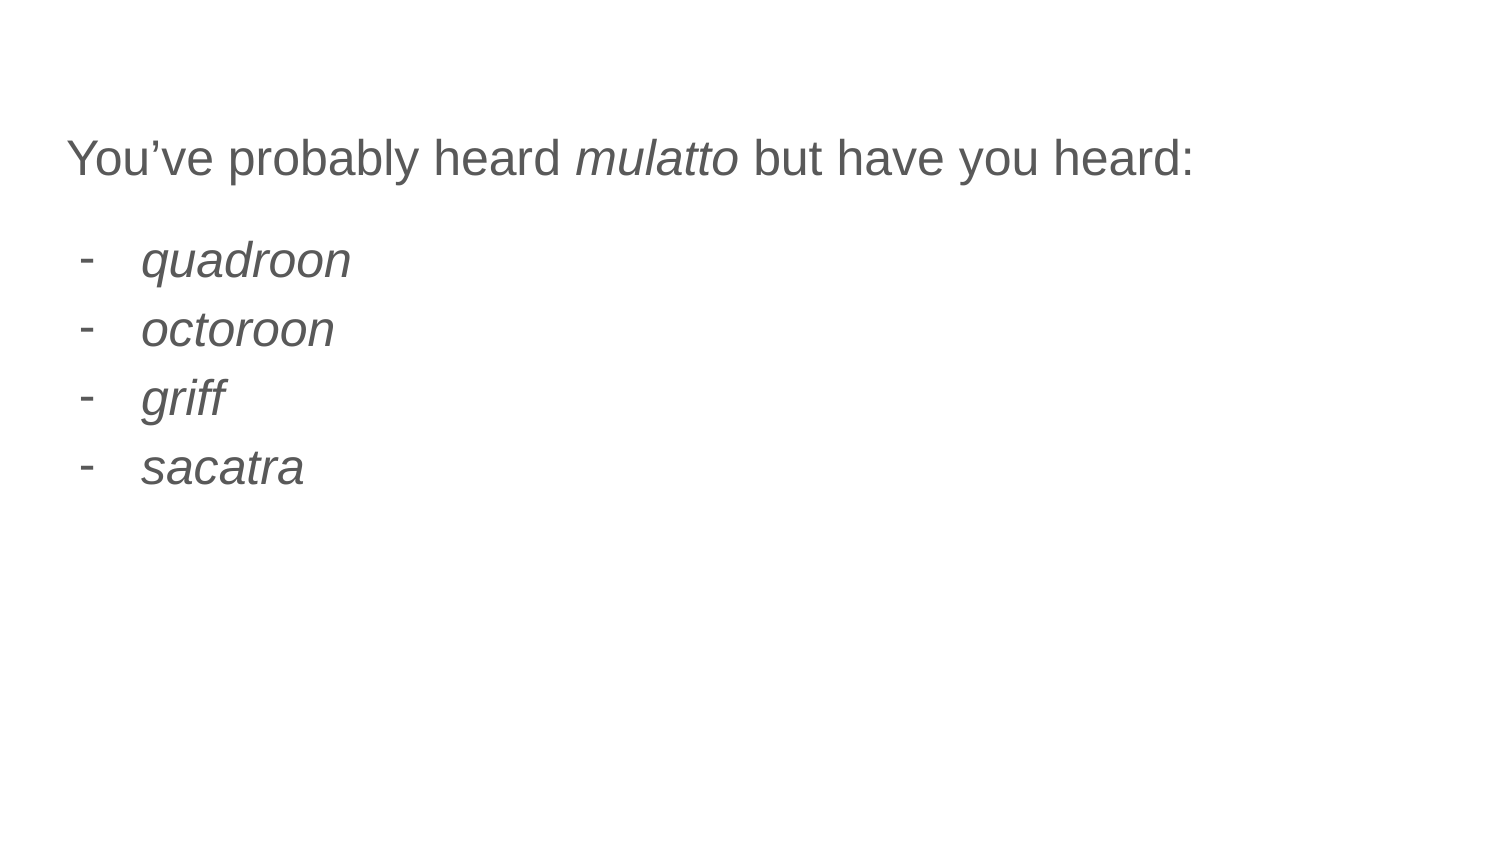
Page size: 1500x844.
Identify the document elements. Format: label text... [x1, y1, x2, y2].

list You’ve probably heard mulatto but have you heard: quadroon octoroon griff sacatra [51, 101, 1449, 662]
